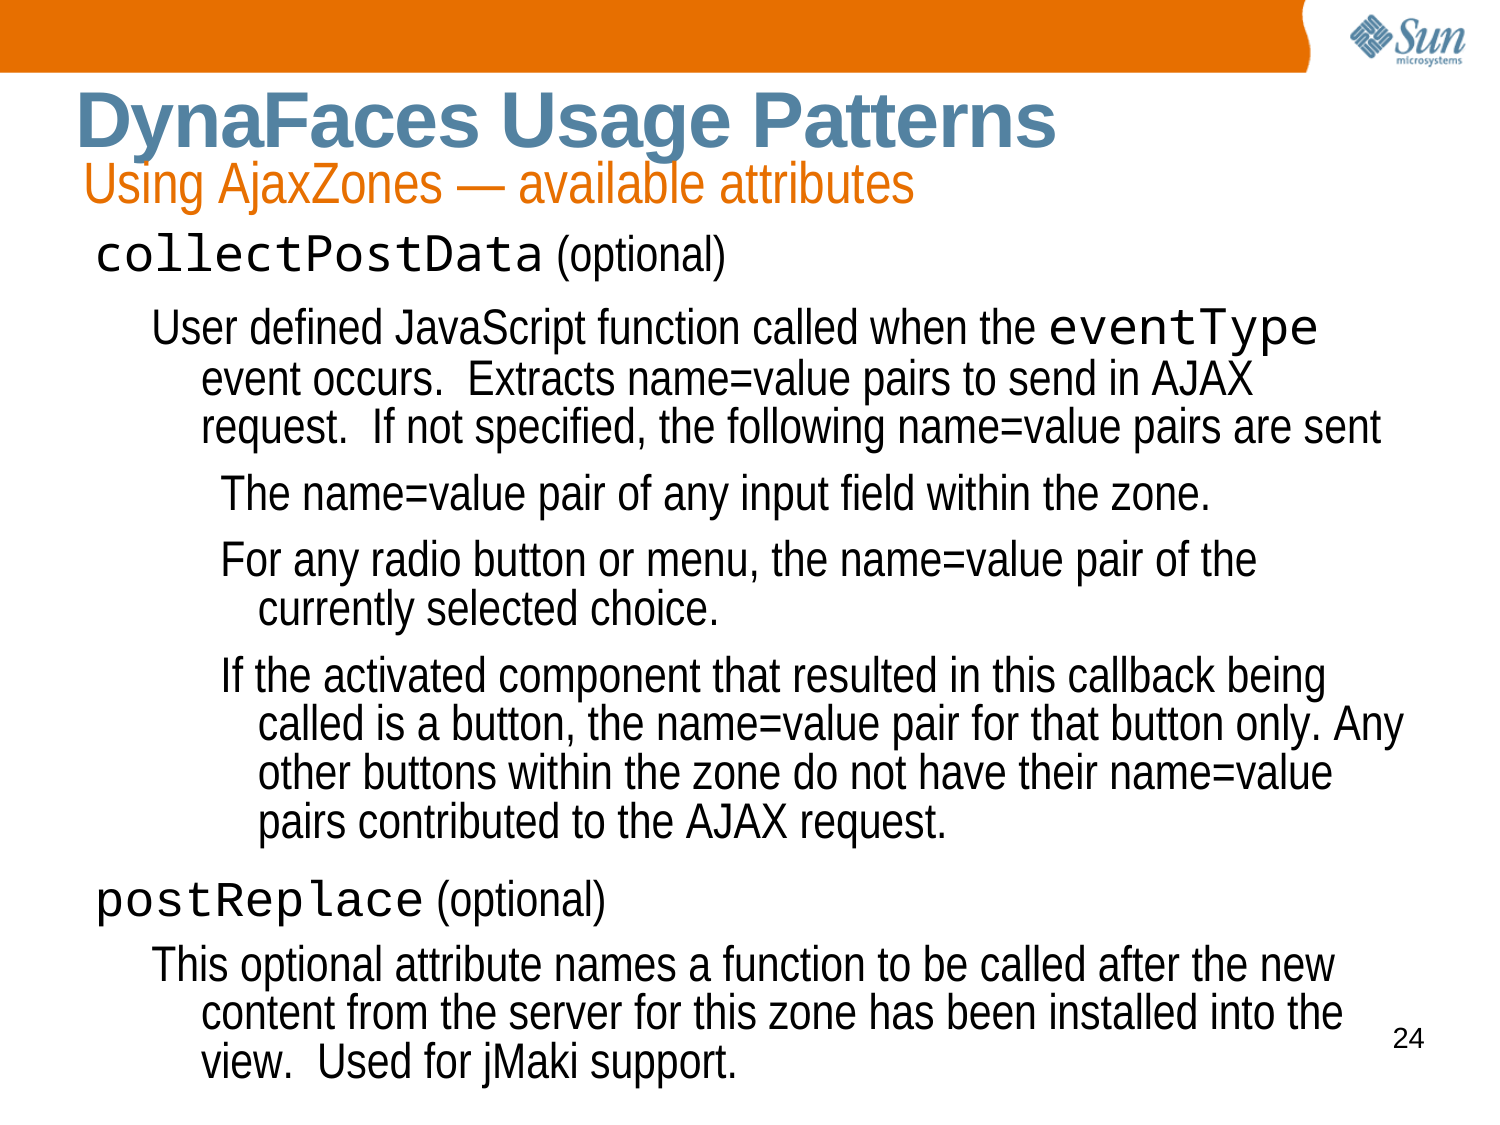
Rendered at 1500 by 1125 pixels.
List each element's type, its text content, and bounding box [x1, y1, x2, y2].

picture [0, 0, 1500, 75]
text_box Using AjaxZones — available attributes [83, 157, 1351, 224]
list collectPostData (optional) User defined JavaScript function called when the eventType event occurs. Extracts name=value pairs to send in AJAX request. If not specified, the following name=value pairs are sent The name=value pair of any input field within the zone. For any radio button or menu, the name=value pair of the currently selected choice. If the activated component that resulted in this callback being called is a button, the name=value pair for that button only. Any other buttons within the zone do not have their name=value pairs contributed to the AJAX request. postReplace (optional) This optional attribute names a function to be called after the new content from the server for this zone has been installed into the view. Used for jMaki support. [75, 224, 1412, 1089]
title DynaFaces Usage Patterns [75, 83, 1437, 188]
